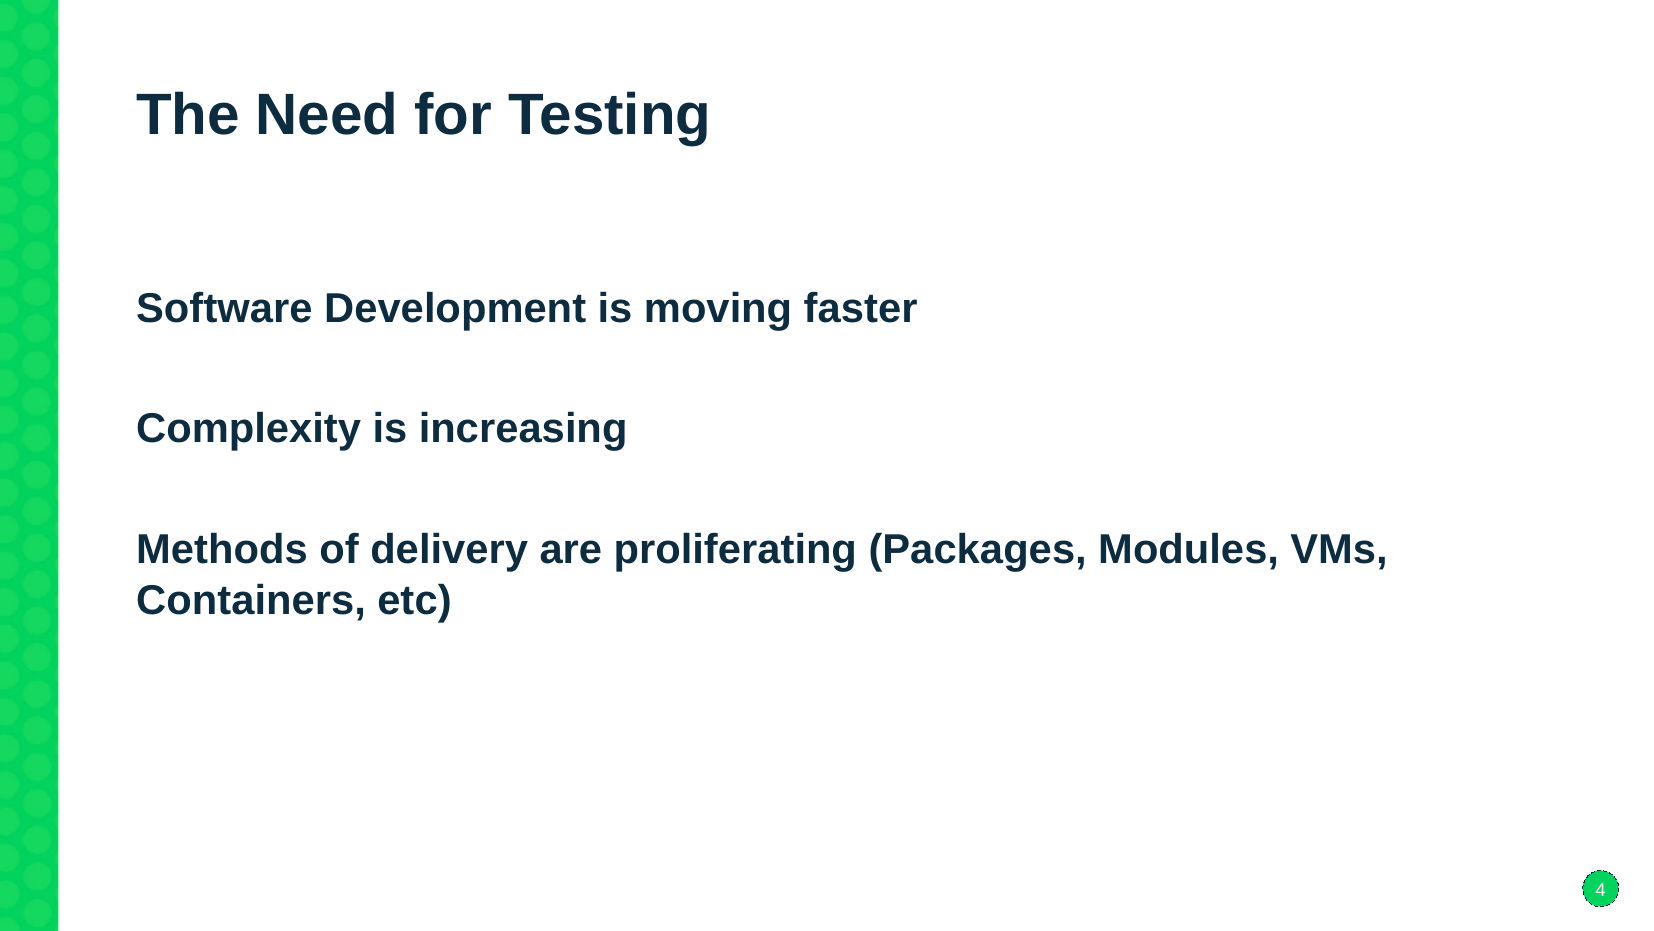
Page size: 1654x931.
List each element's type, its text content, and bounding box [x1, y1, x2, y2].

title The Need for Testing [121, 37, 1531, 193]
picture [0, 0, 76, 931]
list Software Development is moving faster Complexity is increasing Methods of delivery are proliferating (Packages, Modules, VMs, Containers, etc) [121, 217, 1531, 825]
